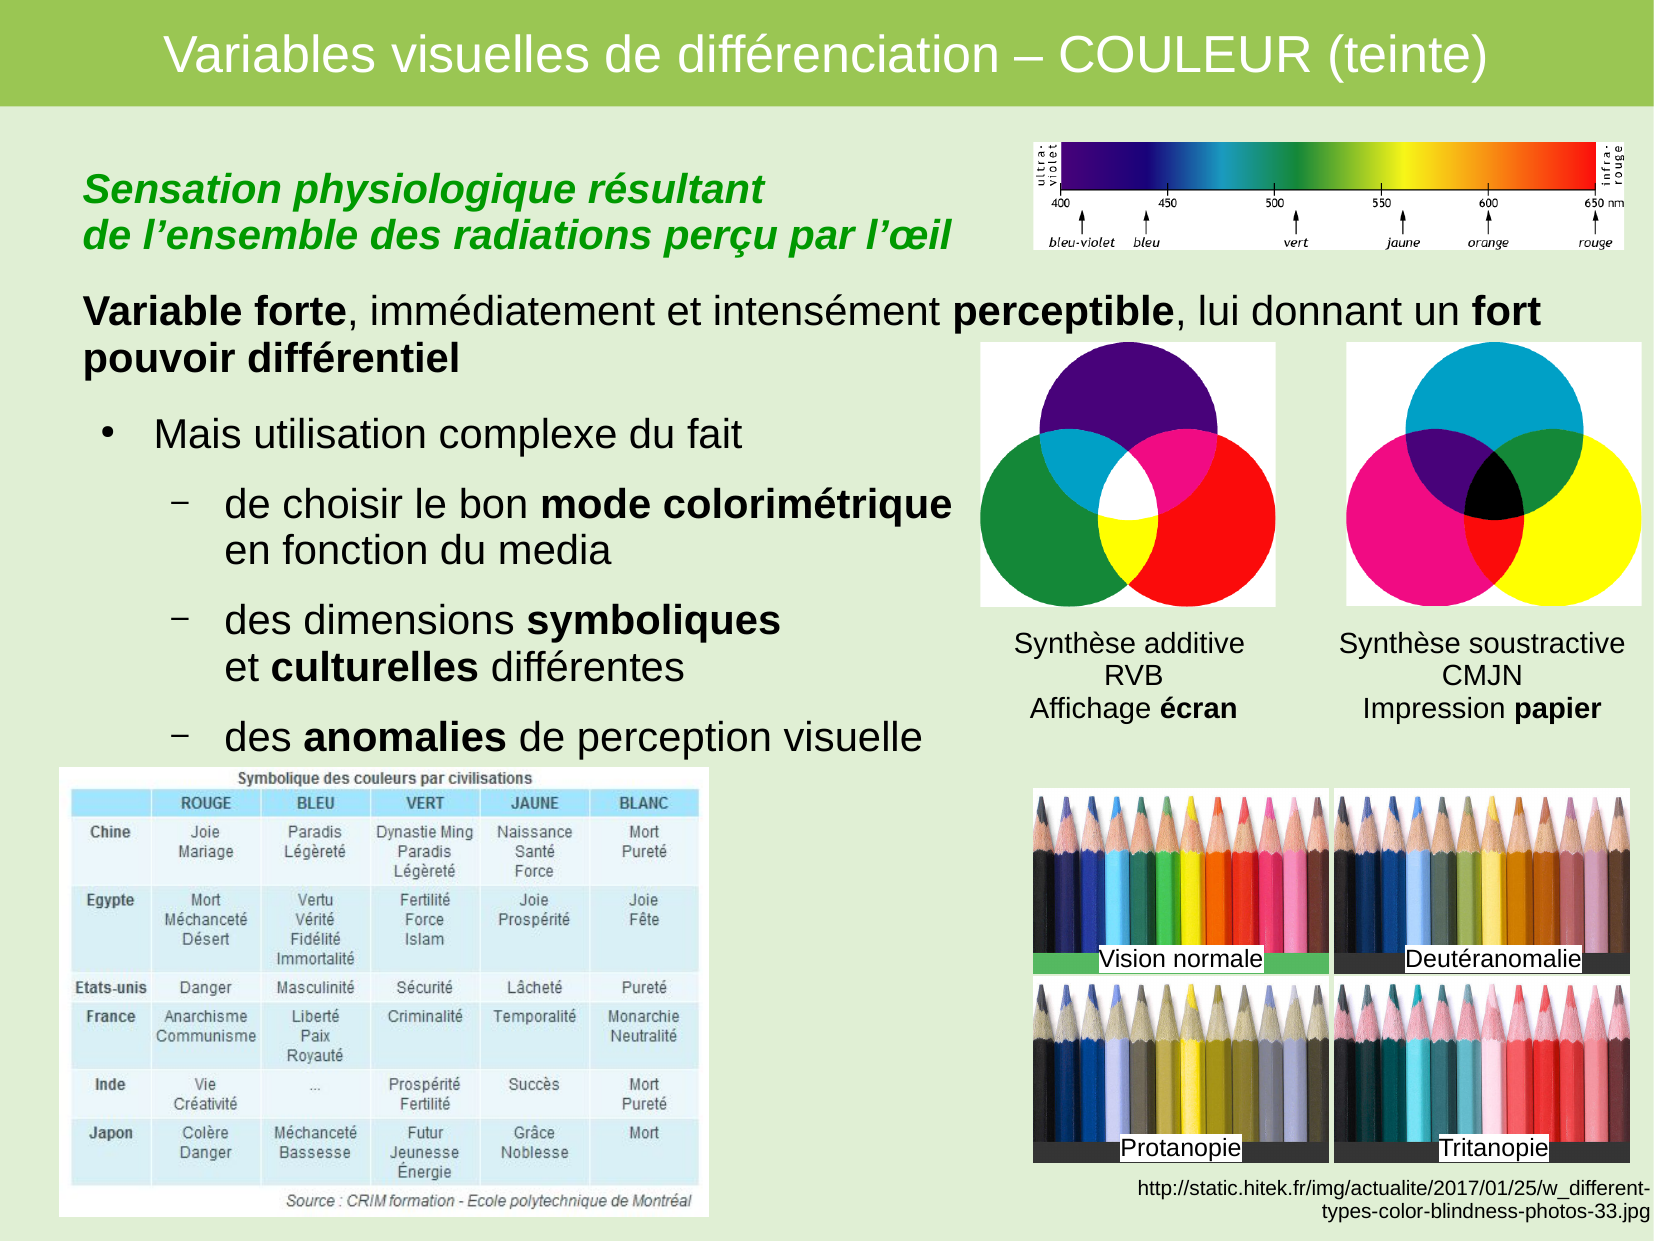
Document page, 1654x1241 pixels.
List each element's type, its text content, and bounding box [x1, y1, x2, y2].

text_box Deutéranomalie [1387, 937, 1601, 981]
picture [59, 767, 709, 1217]
picture [1033, 976, 1329, 1163]
picture [1033, 141, 1625, 250]
picture [1346, 342, 1642, 606]
text_box Synthèse additive RVB Affichage écran [962, 619, 1306, 733]
picture [1334, 976, 1630, 1163]
text_box Vision normale [1080, 937, 1282, 981]
text_box Tritanopie [1387, 1126, 1601, 1170]
title Variables visuelles de différenciation – COULEUR (teinte) [82, 19, 1571, 89]
text_box Synthèse soustractive CMJN Impression papier [1322, 619, 1642, 766]
list Sensation physiologique résultant de l’ensemble des radiations perçu par l’œil Variable forte, immédiatement et intensément perceptible, lui donnant un fort pouvoir différentiel Mais utilisation complexe du fait de choisir le bon mode colorimétrique en fonction du media des dimensions symboliques et culturelles différentes des anomalies de perception visuelle [82, 165, 1571, 1193]
text_box Protanopie [1080, 1126, 1282, 1170]
picture [980, 342, 1276, 607]
picture [1033, 788, 1329, 974]
picture [1334, 788, 1630, 974]
text_box http://static.hitek.fr/img/actualite/2017/01/25/w_different-types-color-blindness-photos-33.jpg [1098, 1169, 1654, 1241]
